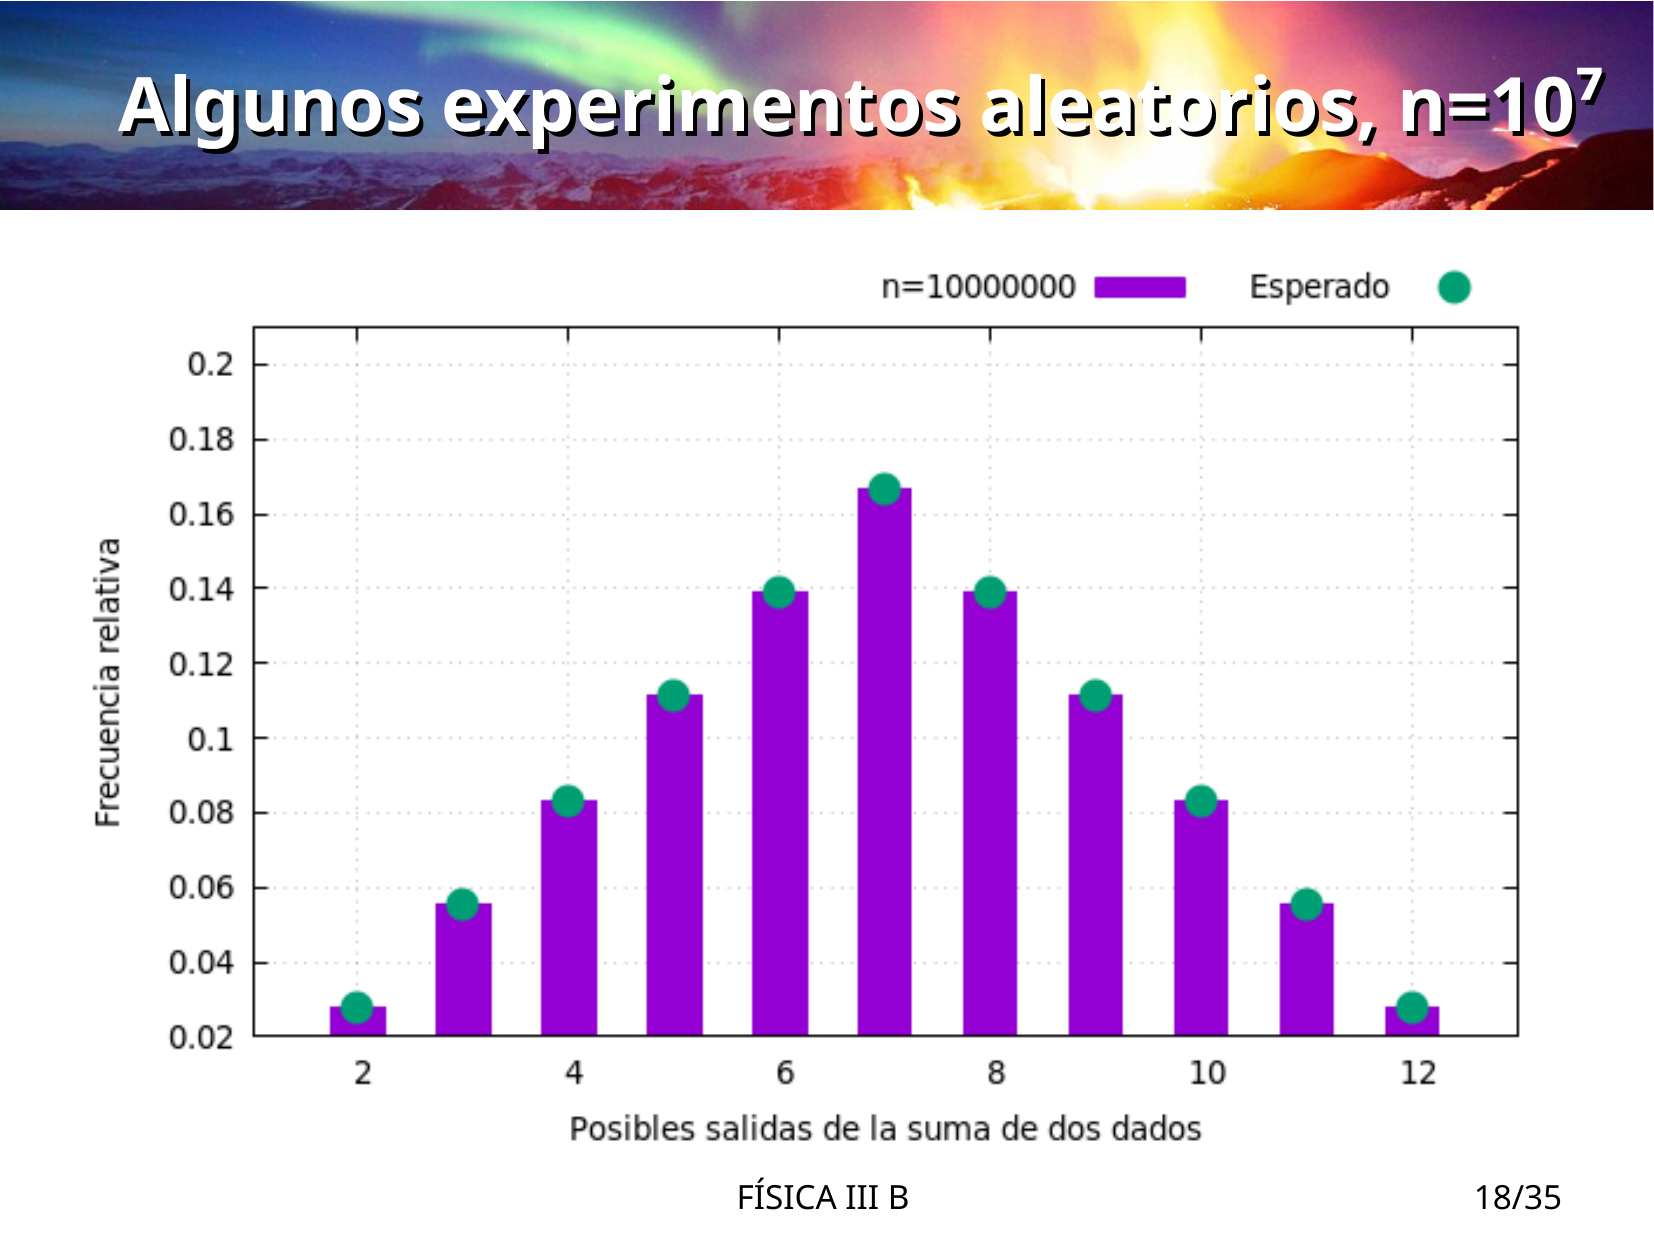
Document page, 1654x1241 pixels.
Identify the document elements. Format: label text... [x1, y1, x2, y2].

title Algunos experimentos aleatorios, n=10⁷ [45, 15, 1606, 191]
picture [75, 254, 1576, 1156]
picture [0, 1, 1654, 210]
